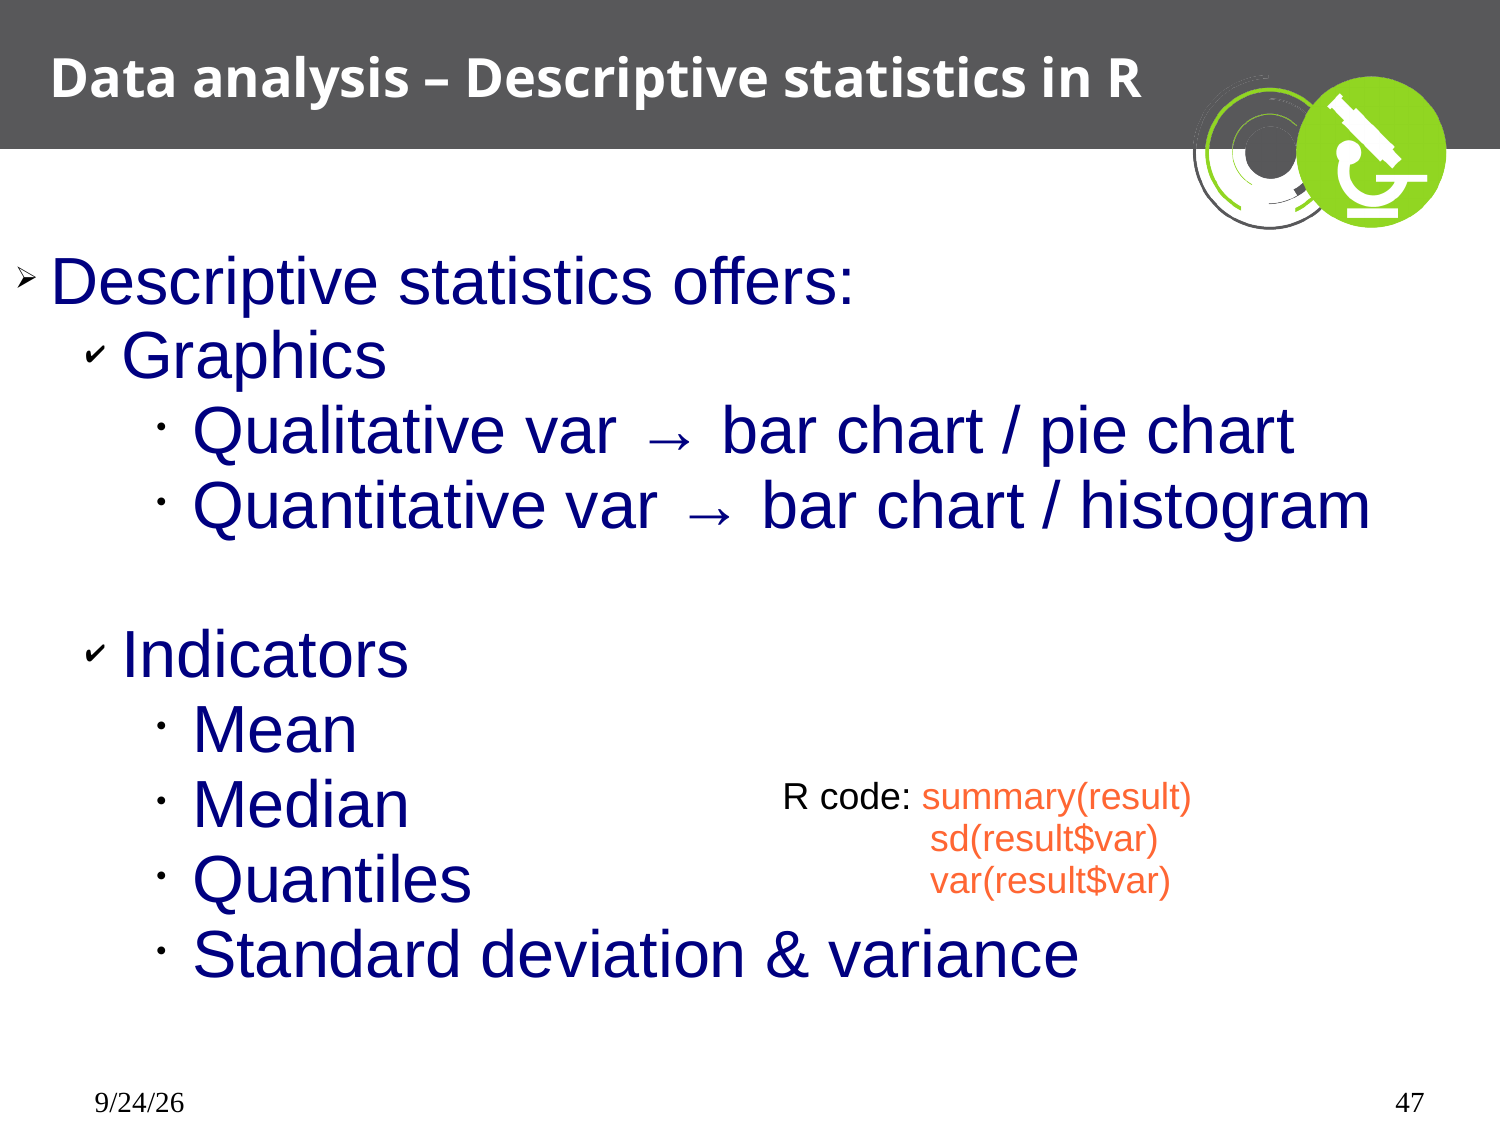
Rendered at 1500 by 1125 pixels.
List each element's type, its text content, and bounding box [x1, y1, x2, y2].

title Data analysis – Descriptive statistics in R [0, 0, 1193, 154]
text_box Descriptive statistics offers: Graphics Qualitative var → bar chart / pie chart Quantitative var → bar chart / histogram Indicators Mean Median Quantiles Standard deviation & variance [0, 236, 1406, 1125]
picture [1188, 69, 1453, 236]
text_box R code: summary(result) sd(result$var) var(result$var) [767, 767, 1208, 909]
